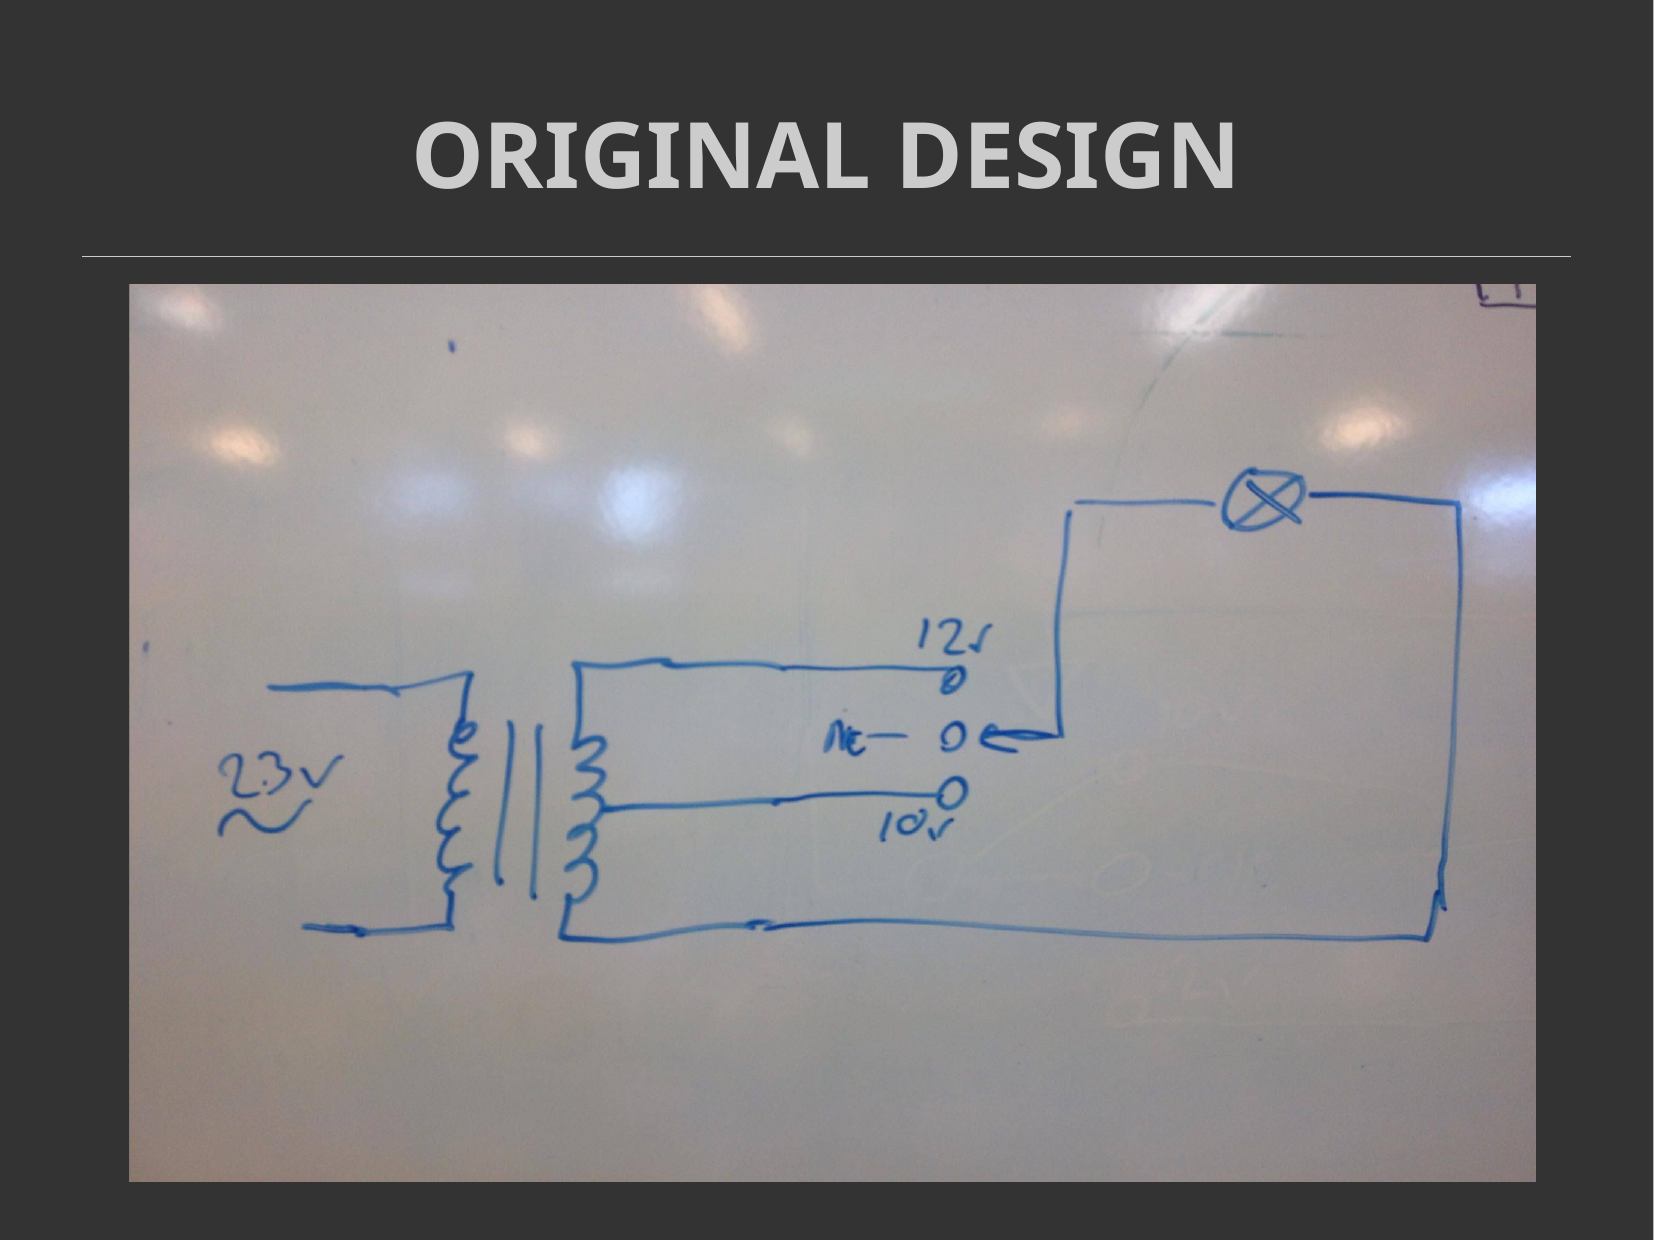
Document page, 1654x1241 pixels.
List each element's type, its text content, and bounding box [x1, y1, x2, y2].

picture [129, 283, 1536, 1182]
title ORIGINAL DESIGN [82, 49, 1571, 257]
